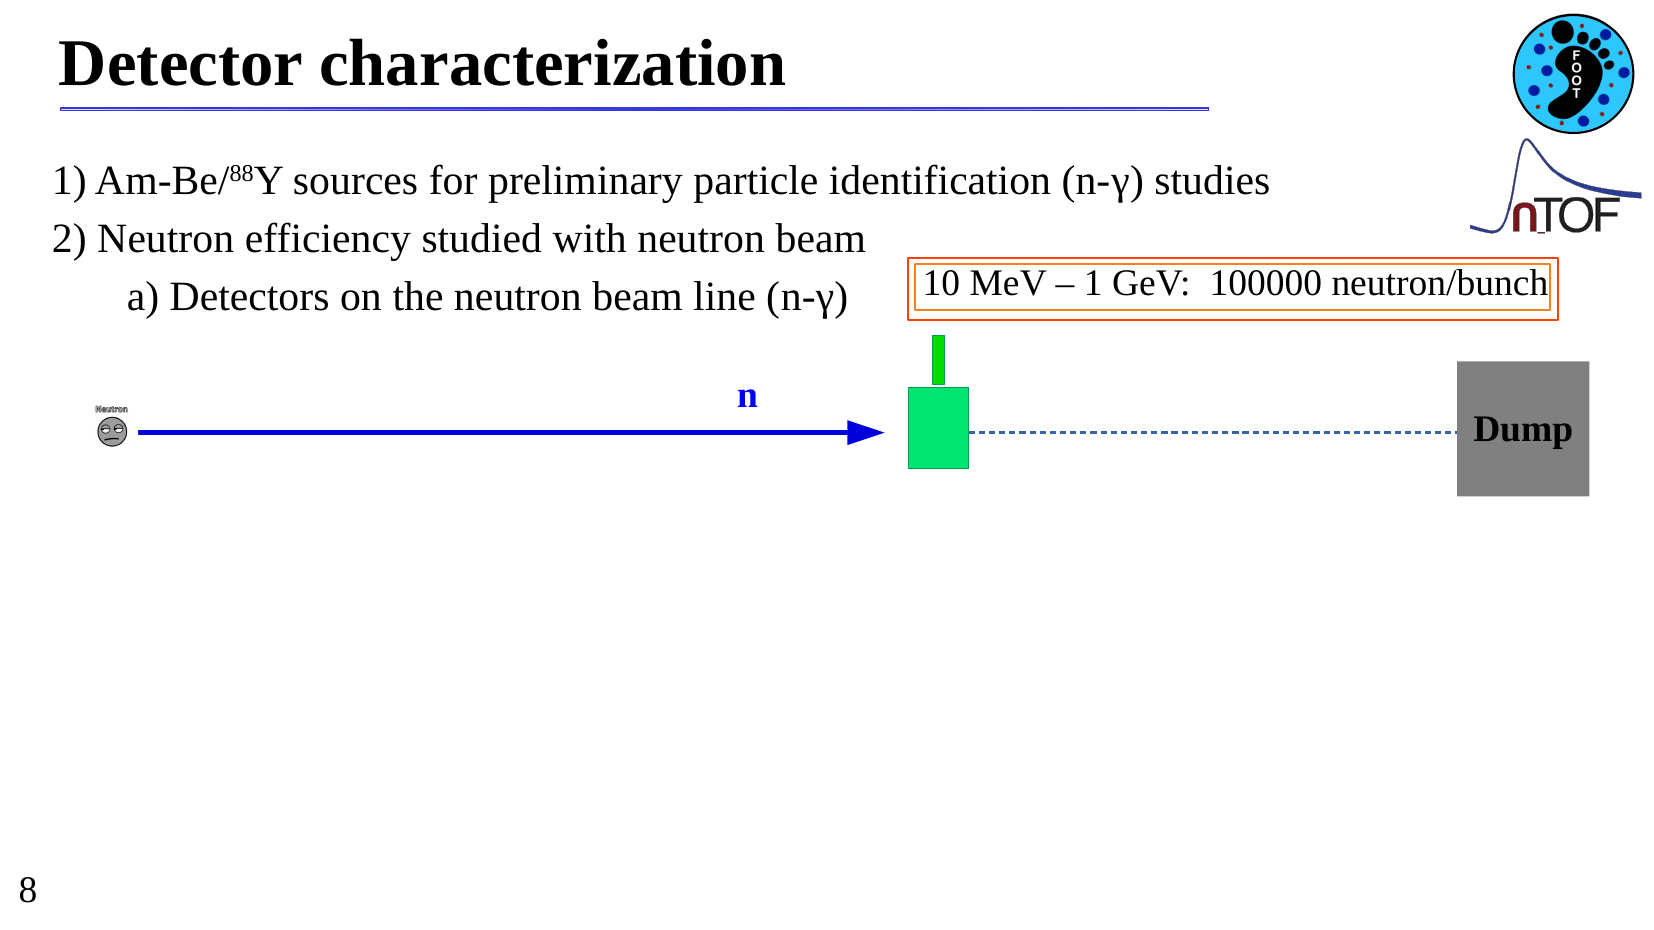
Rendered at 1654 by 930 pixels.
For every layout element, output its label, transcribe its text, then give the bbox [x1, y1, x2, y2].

text_box Detector characterization [58, 0, 1594, 118]
text_box [908, 387, 969, 469]
text_box 10 MeV – 1 GeV: 100000 neutron/bunch [909, 259, 1557, 319]
picture [1594, 11, 1634, 61]
text_box n [722, 366, 773, 436]
text_box Dump [1457, 361, 1590, 497]
picture [89, 404, 139, 450]
picture [1451, 21, 1653, 248]
text_box 1) Am-Be/88Y sources for preliminary particle identification (n-γ) studies 2) Neutron efficiency studied with neutron beam a) Detectors on the neutron beam line (n-γ) [37, 150, 1545, 578]
text_box [932, 335, 945, 385]
text_box 8 [3, 861, 53, 927]
